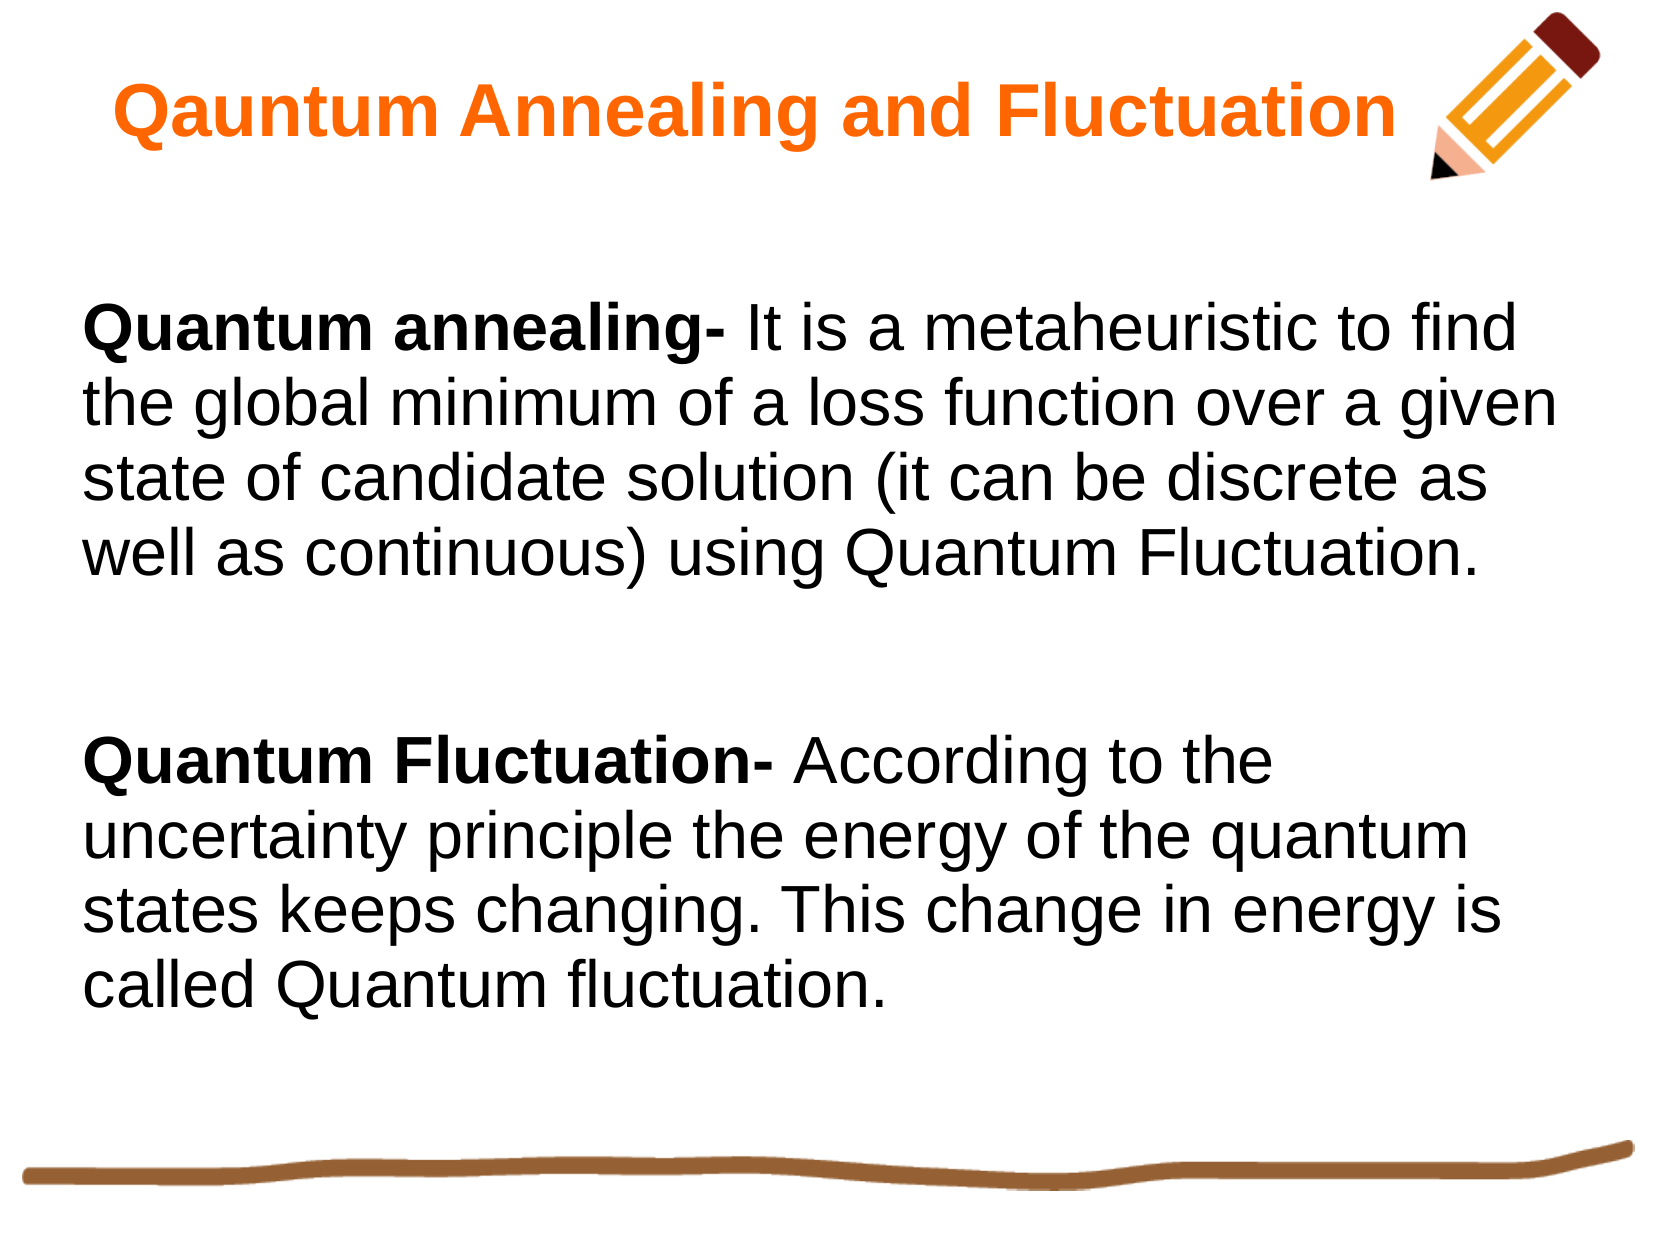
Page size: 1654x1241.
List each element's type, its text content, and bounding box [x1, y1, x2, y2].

list Quantum annealing- It is a metaheuristic to find the global minimum of a loss function over a given state of candidate solution (it can be discrete as well as continuous) using Quantum Fluctuation. Quantum Fluctuation- According to the uncertainty principle the energy of the quantum states keeps changing. This change in energy is called Quantum fluctuation. [82, 290, 1571, 1122]
picture [1430, 12, 1601, 181]
picture [22, 1140, 1635, 1191]
title Qauntum Annealing and Fluctuation [82, 49, 1430, 172]
